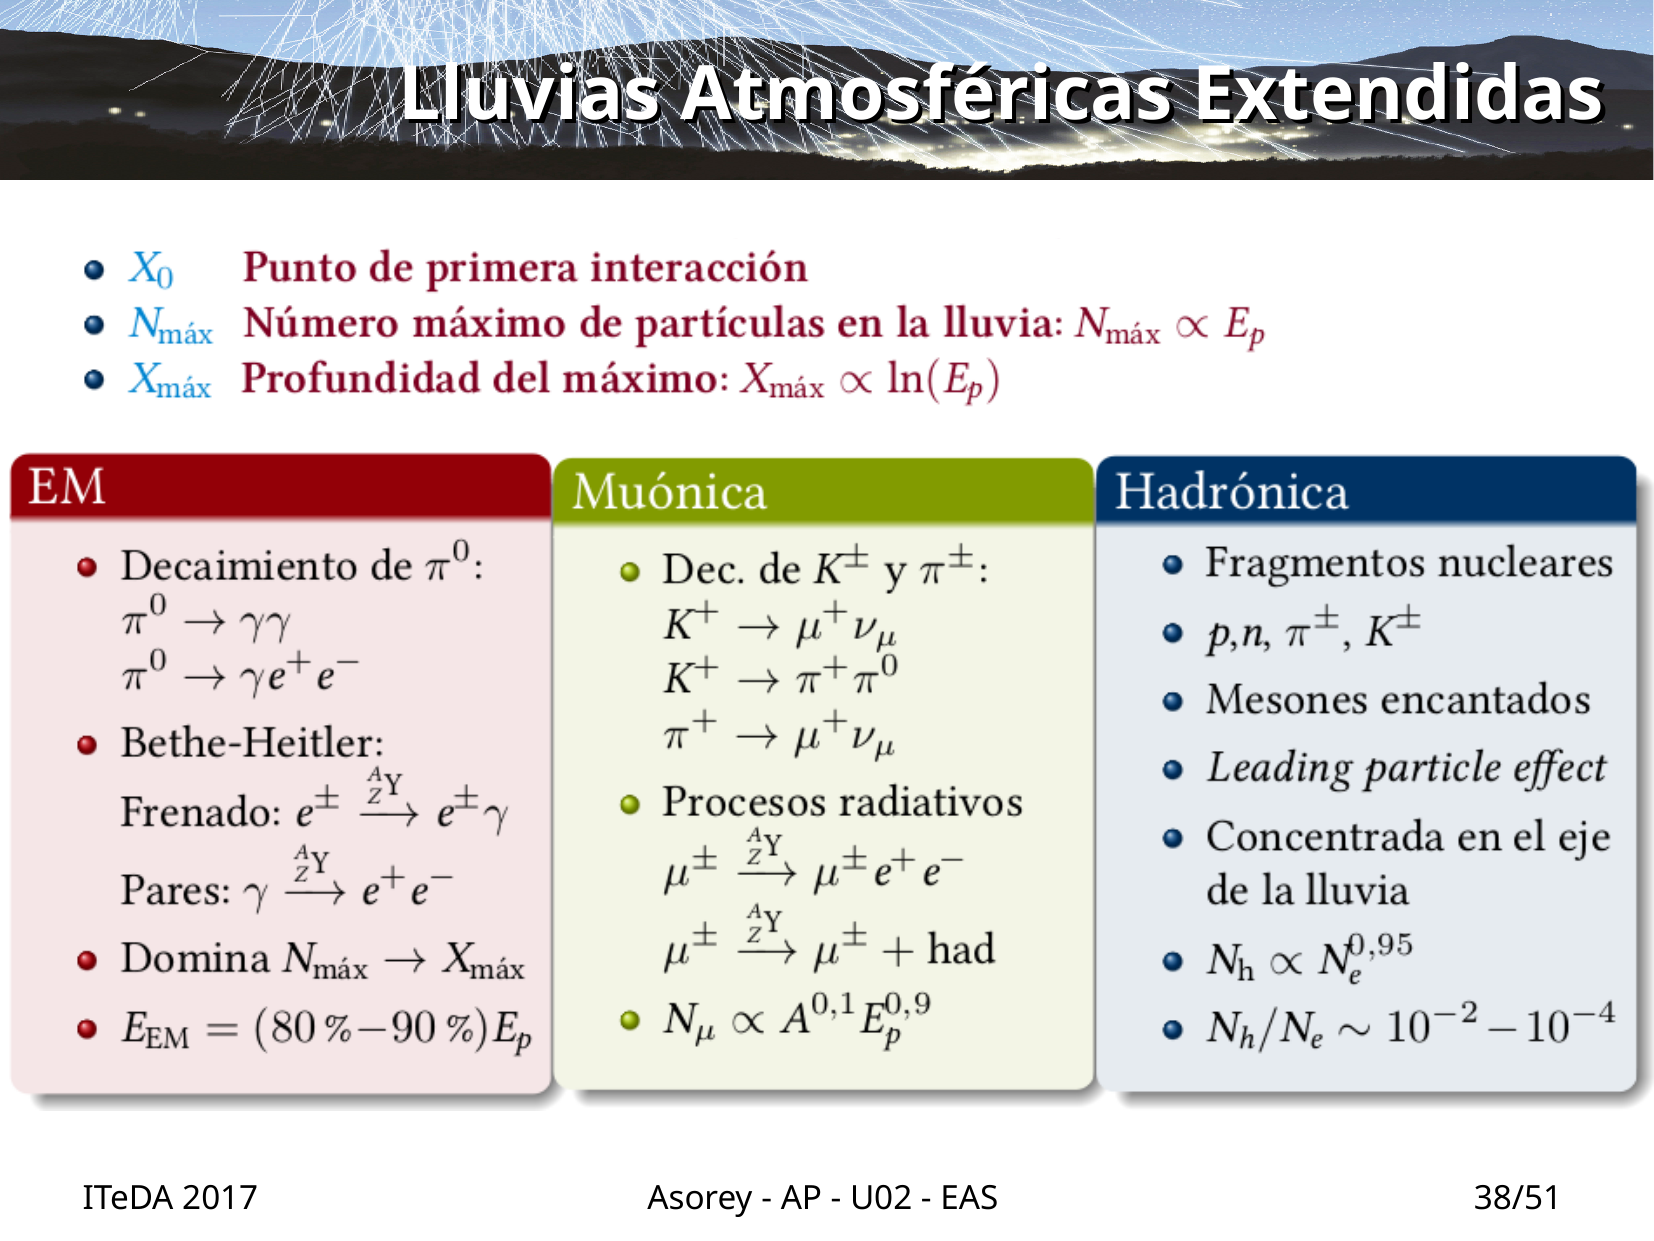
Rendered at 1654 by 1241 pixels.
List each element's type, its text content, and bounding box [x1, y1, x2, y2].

picture [0, 0, 1654, 180]
picture [9, 238, 1654, 1111]
title Lluvias Atmosféricas Extendidas [45, 15, 1606, 166]
